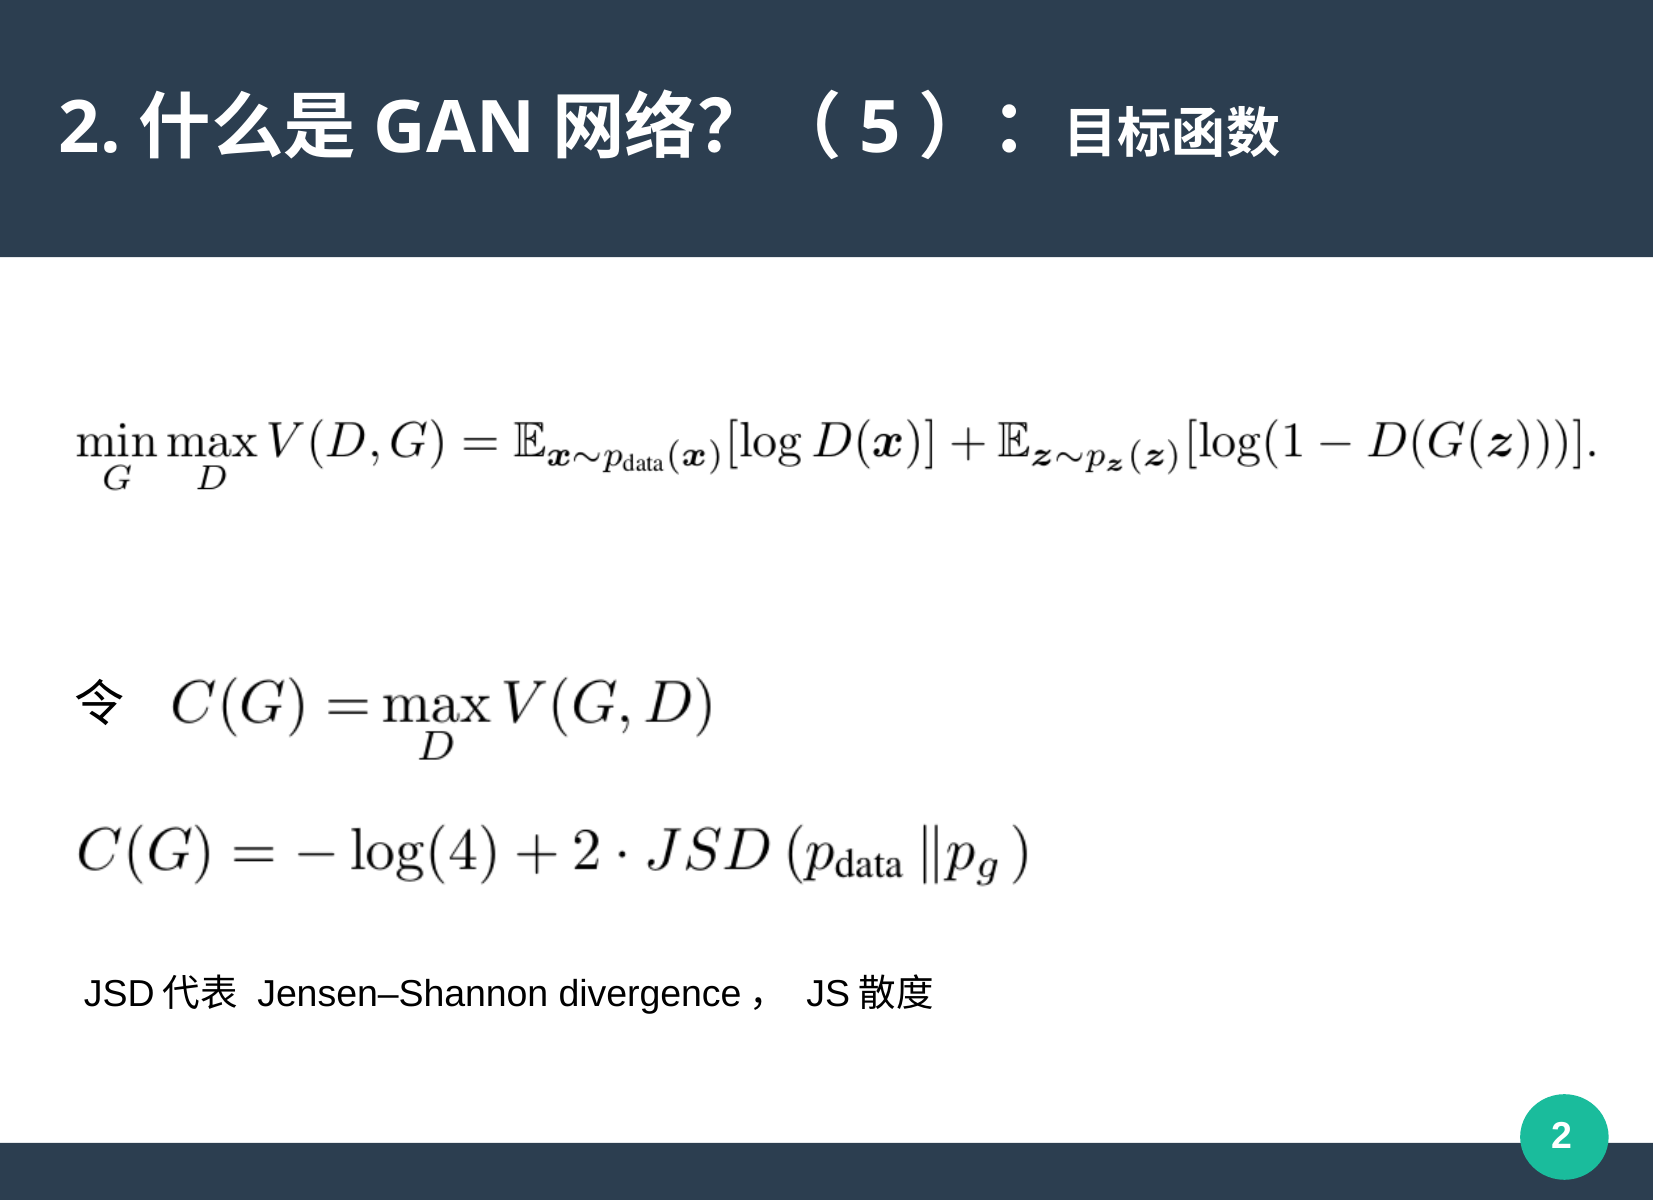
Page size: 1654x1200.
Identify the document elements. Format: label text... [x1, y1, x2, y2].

text_box 2 [1536, 1104, 1641, 1175]
picture [31, 610, 1060, 937]
text_box JSD代表 Jensen–Shannon divergence， JS散度 [69, 956, 950, 1027]
text_box 2.什么是GAN网络？（5）：目标函数 [58, 47, 1594, 200]
picture [35, 342, 1626, 513]
text_box 令 [60, 655, 140, 745]
